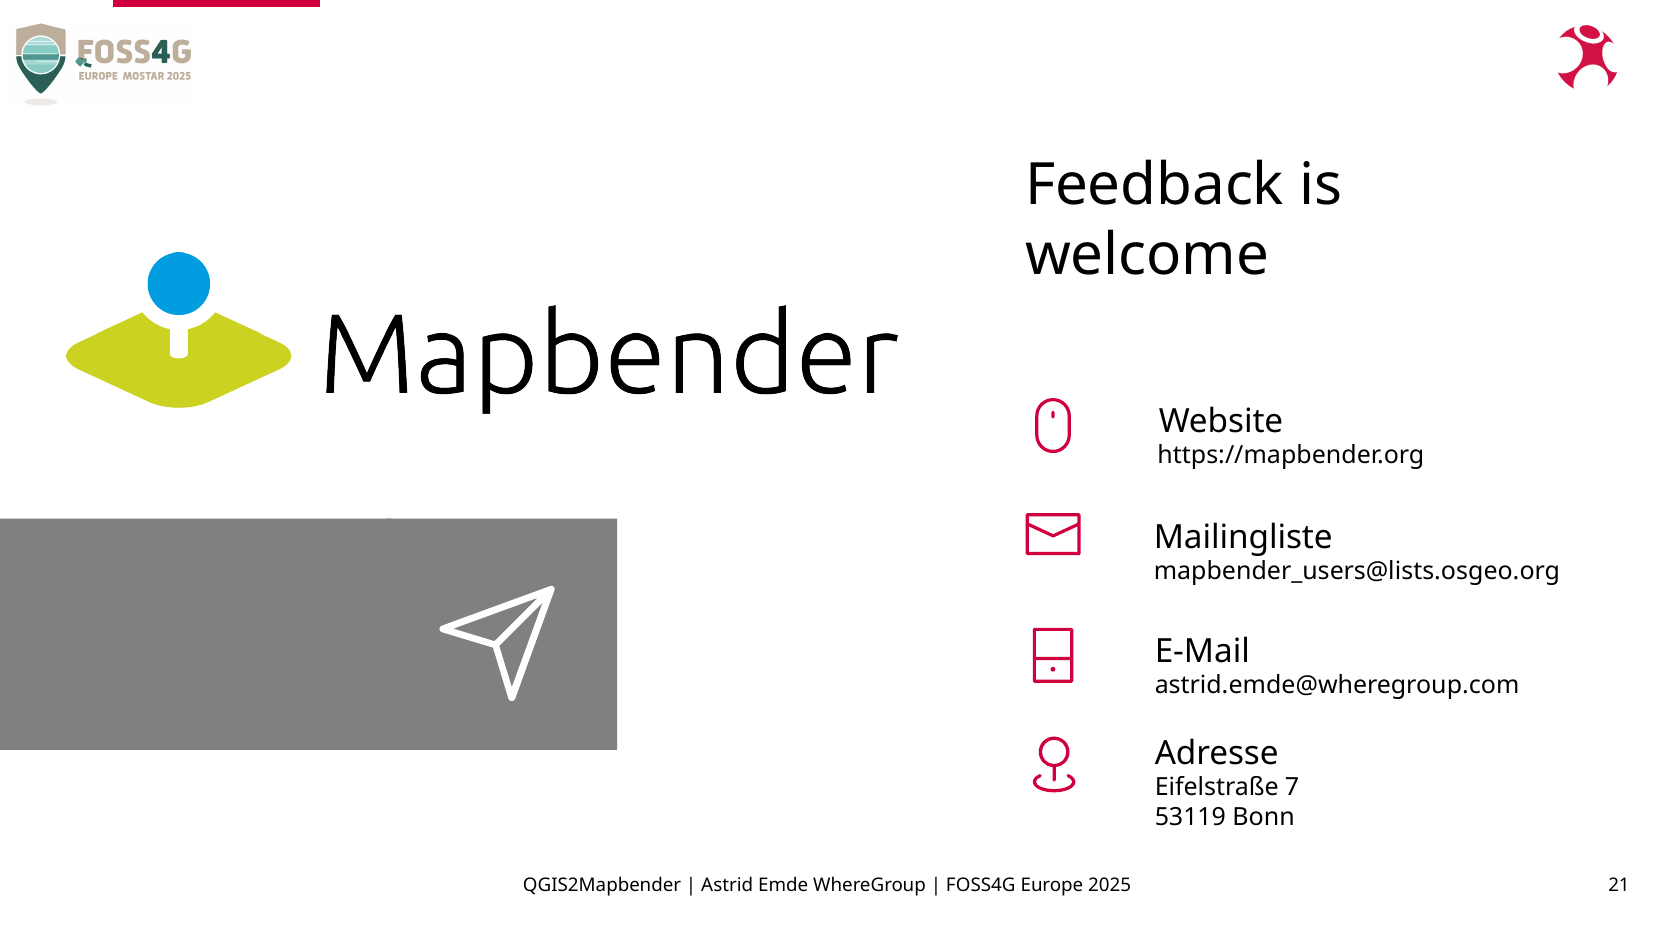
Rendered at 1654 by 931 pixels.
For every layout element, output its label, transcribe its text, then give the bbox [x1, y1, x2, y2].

text_box Mailingliste [1153, 514, 1473, 554]
text_box [1032, 627, 1074, 683]
text_box [1035, 398, 1071, 454]
text_box [0, 518, 618, 750]
text_box Feedback is welcome [1025, 145, 1578, 286]
text_box [1032, 774, 1076, 793]
text_box Website [1158, 399, 1478, 440]
picture [66, 252, 898, 414]
text_box E-Mail [1154, 629, 1474, 668]
picture [11, 22, 195, 108]
text_box Adresse [1154, 731, 1474, 770]
text_box [1038, 736, 1070, 782]
picture [1554, 25, 1625, 95]
text_box mapbender_users@lists.osgeo.org [1153, 554, 1565, 585]
text_box [1025, 513, 1081, 556]
text_box astrid.emde@wheregroup.com [1154, 668, 1624, 699]
text_box https://mapbender.org [1157, 438, 1477, 469]
text_box Eifelstraße 7 53119 Bonn [1154, 770, 1474, 861]
